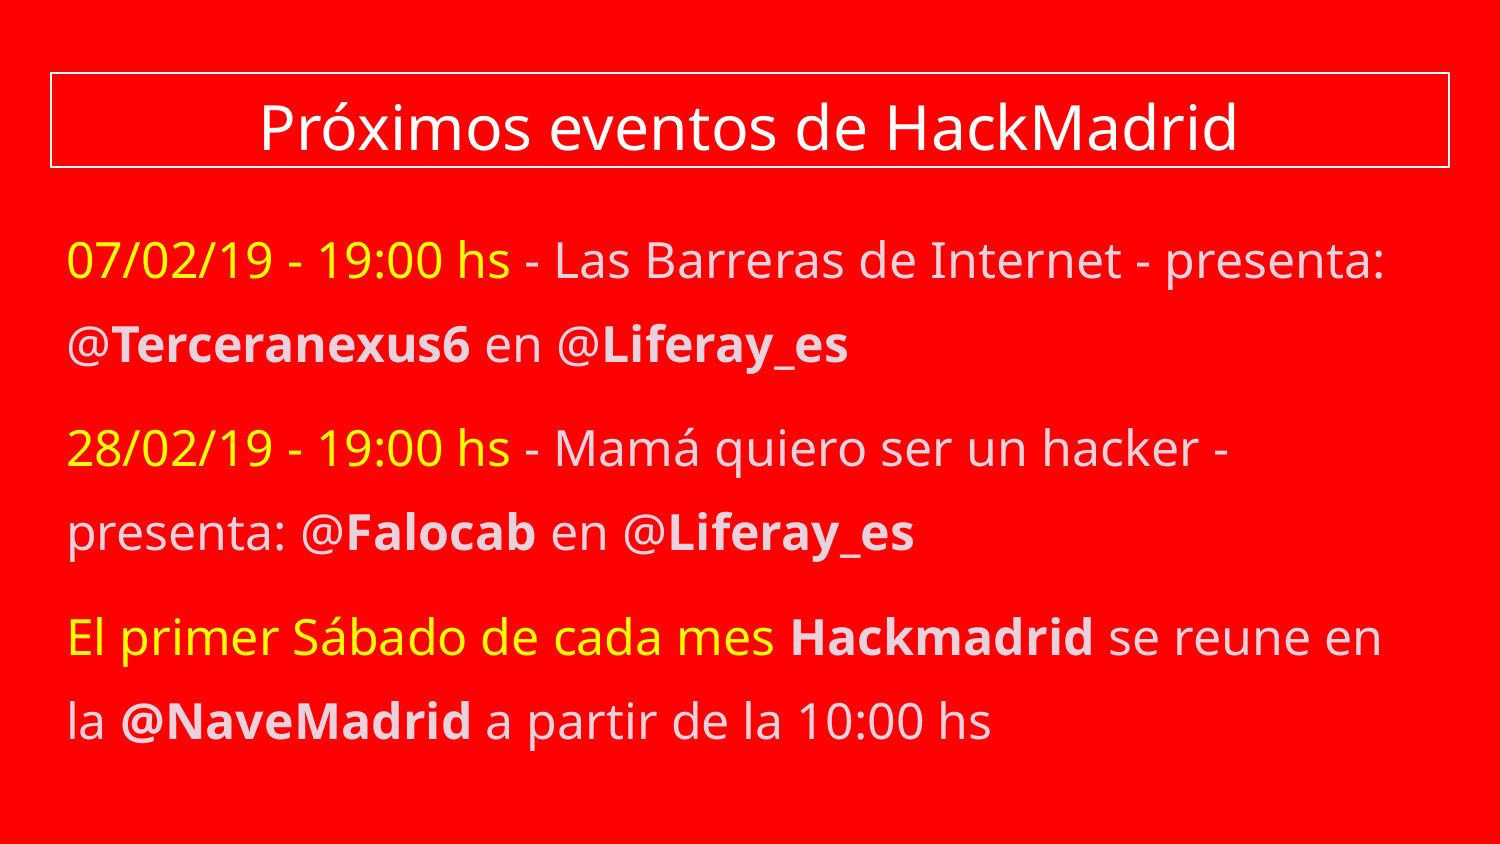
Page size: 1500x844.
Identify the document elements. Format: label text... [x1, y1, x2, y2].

title Próximos eventos de HackMadrid [51, 72, 1449, 167]
list 07/02/19 - 19:00 hs - Las Barreras de Internet - presenta: @Terceranexus6 en @Liferay_es 28/02/19 - 19:00 hs - Mamá quiero ser un hacker - presenta: @Falocab en @Liferay_es El primer Sábado de cada mes Hackmadrid se reune en la @NaveMadrid a partir de la 10:00 hs [51, 189, 1449, 750]
